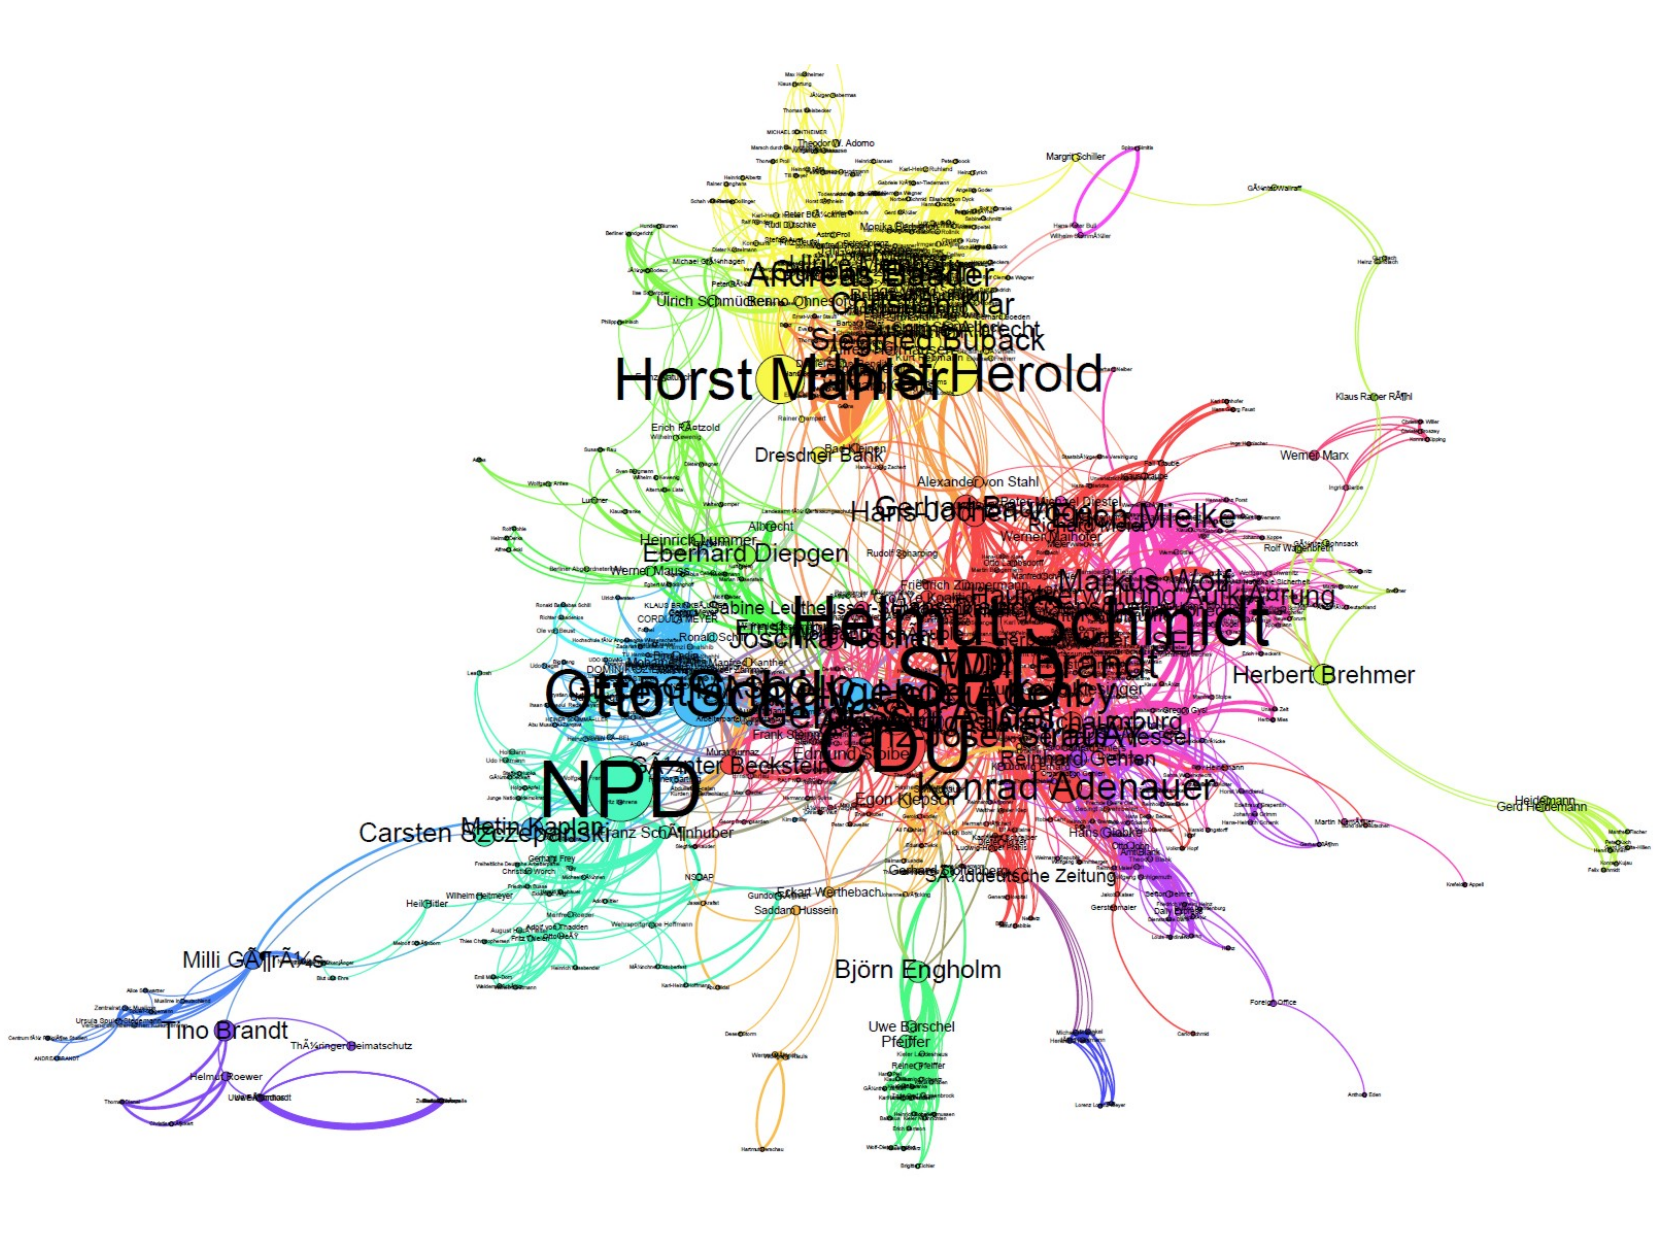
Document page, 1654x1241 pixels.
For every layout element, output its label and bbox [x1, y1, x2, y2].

picture [4, 64, 1654, 1180]
